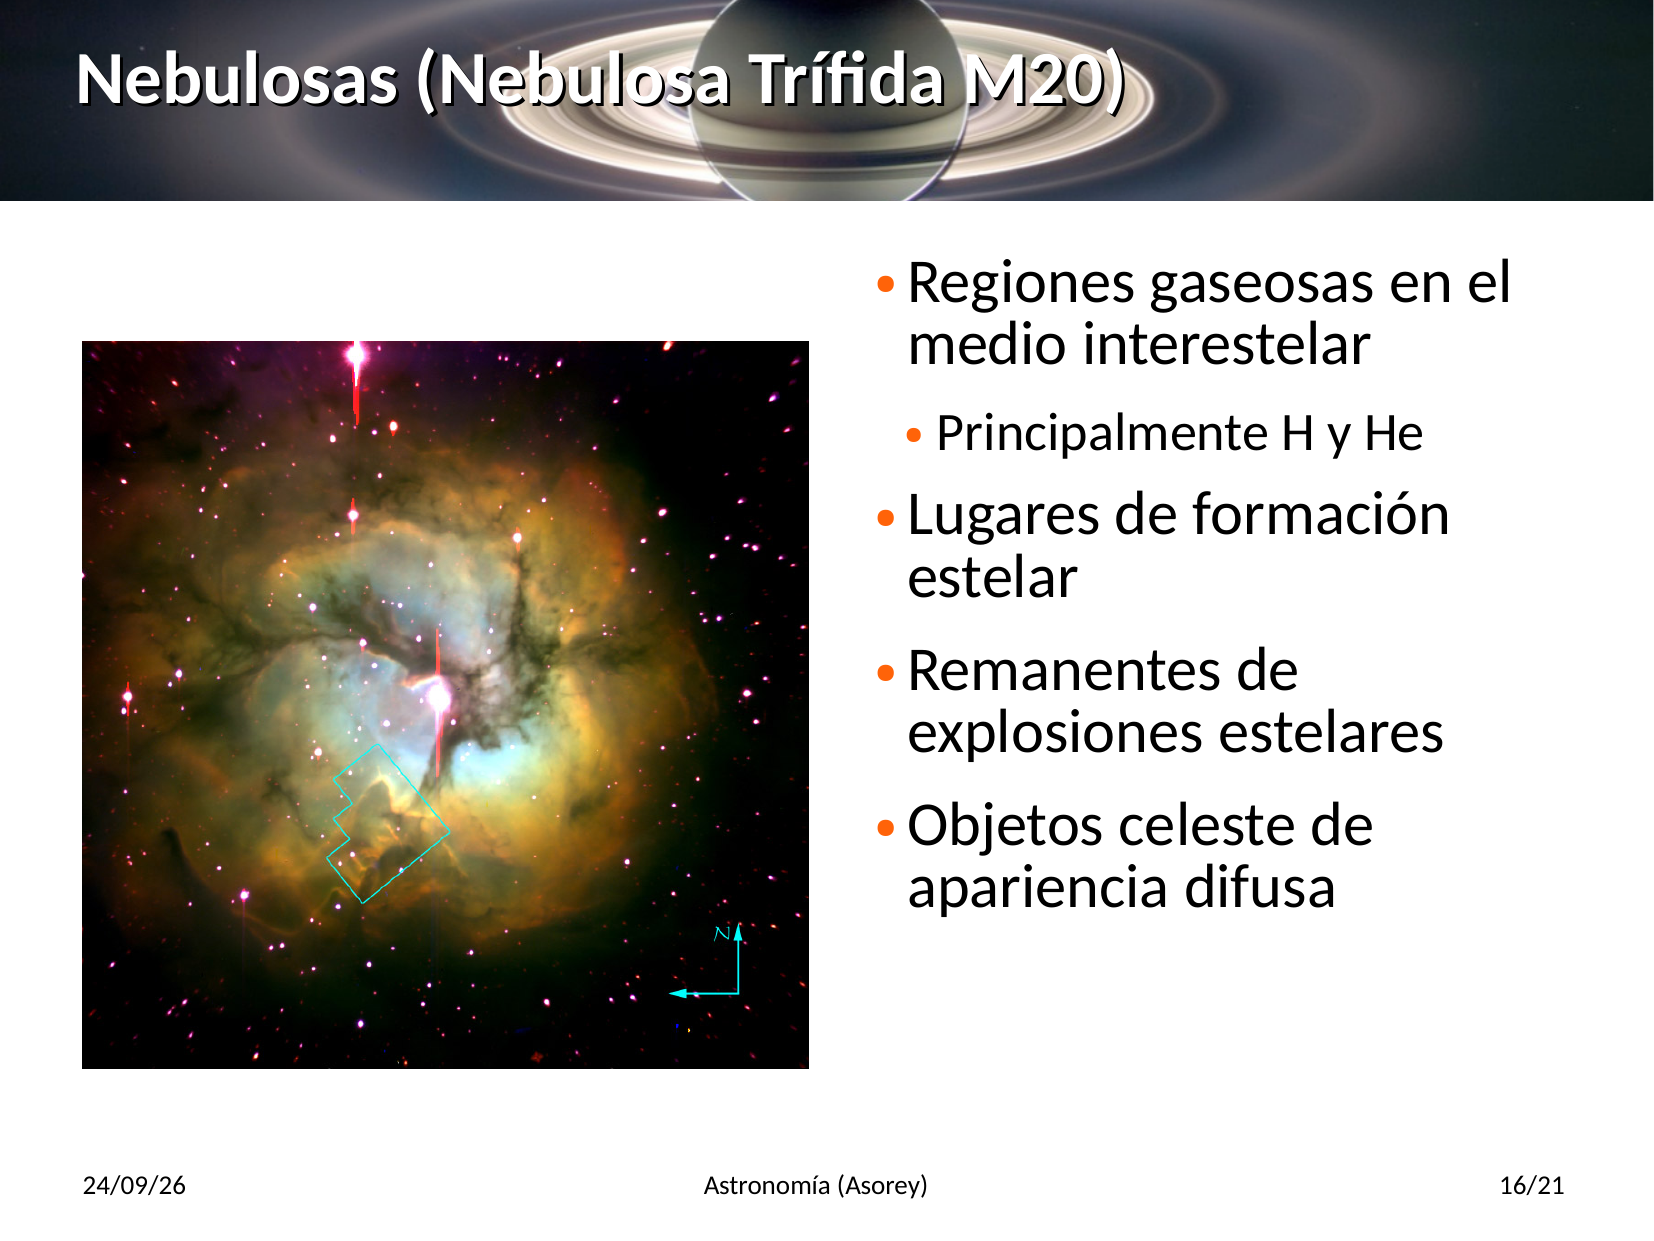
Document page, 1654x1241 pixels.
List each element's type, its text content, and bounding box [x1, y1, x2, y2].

picture [82, 341, 809, 1069]
picture [0, 0, 1654, 201]
list Regiones gaseosas en el medio interestelar Principalmente H y He Lugares de formación estelar Remanentes de explosiones estelares Objetos celeste de apariencia difusa [845, 255, 1572, 1156]
title Nebulosas (Nebulosa Trífida M20) [75, 19, 1564, 151]
